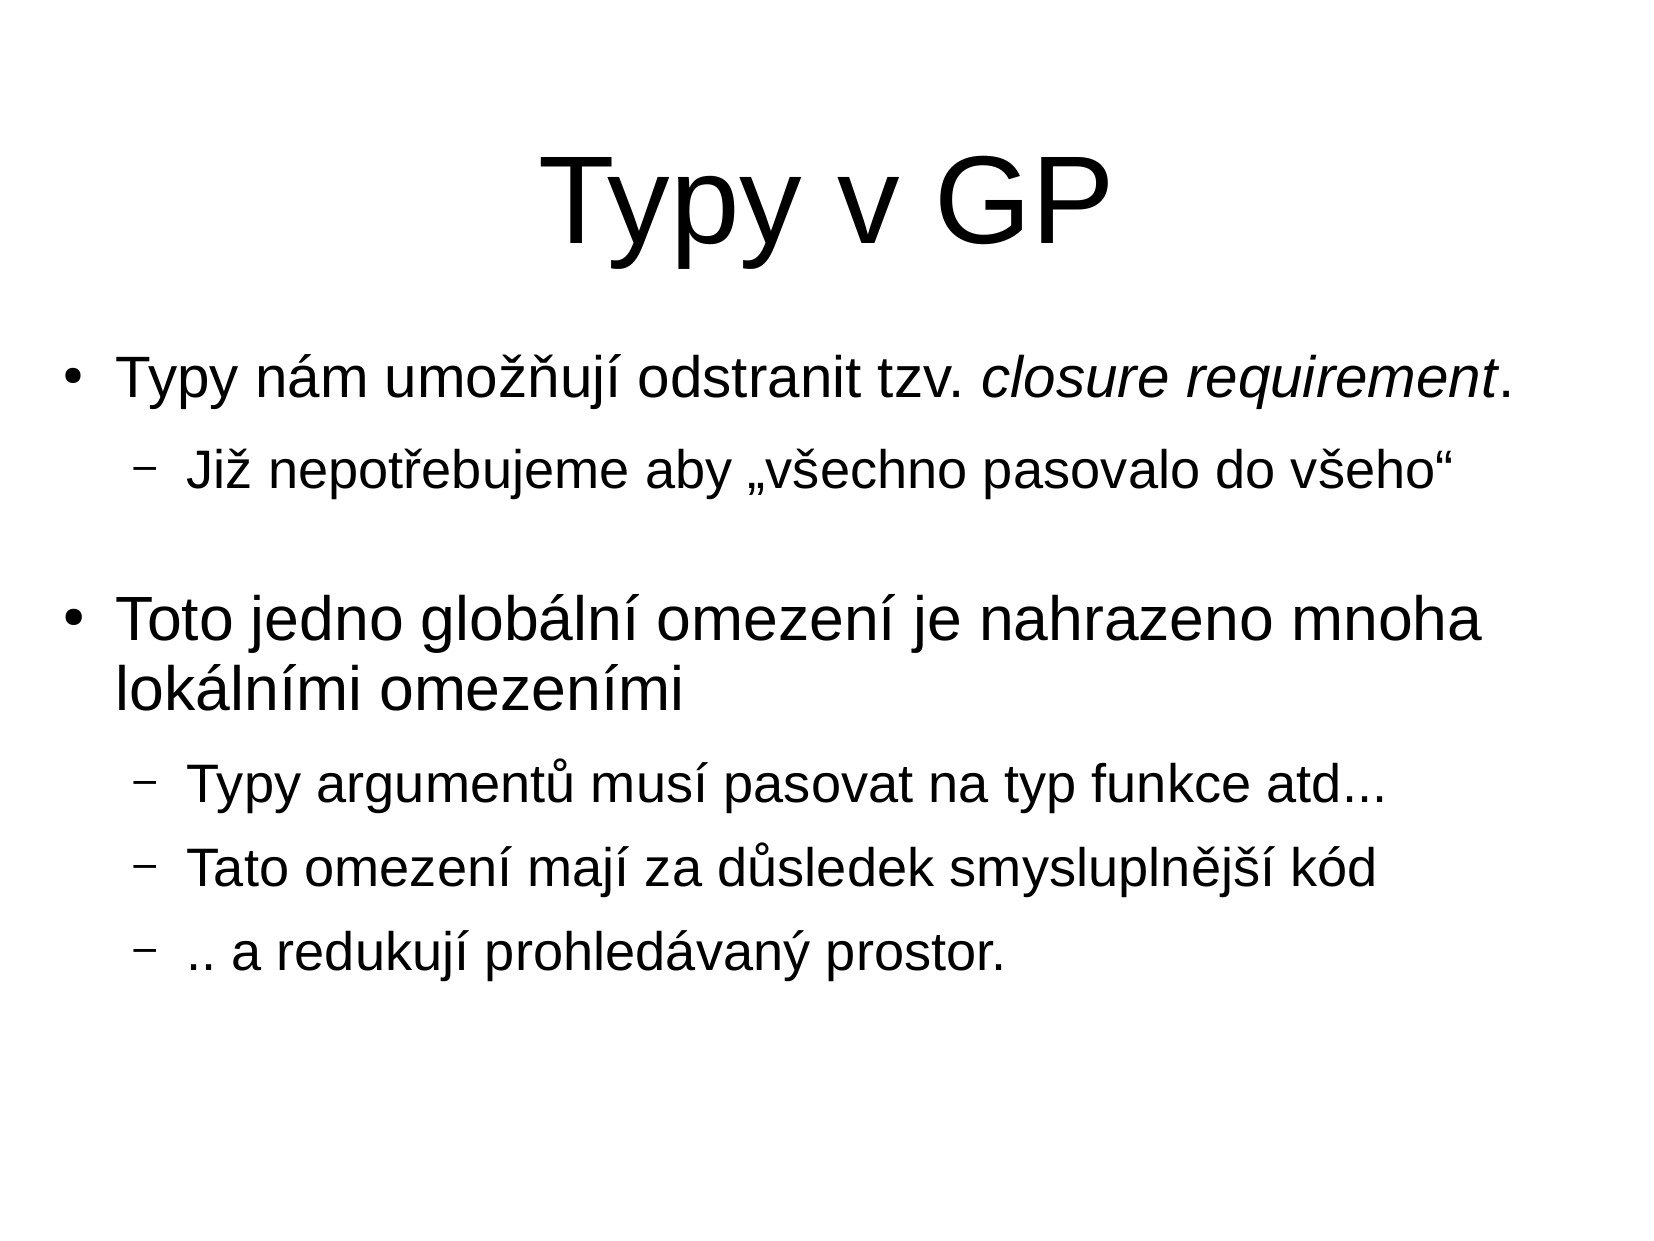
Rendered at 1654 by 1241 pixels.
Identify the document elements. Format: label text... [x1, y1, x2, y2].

list Typy nám umožňují odstranit tzv. closure requirement. Již nepotřebujeme aby „všechno pasovalo do všeho“ Toto jedno globální omezení je nahrazeno mnoha lokálními omezeními Typy argumentů musí pasovat na typ funkce atd... Tato omezení mají za důsledek smysluplnější kód .. a redukují prohledávaný prostor. [45, 345, 1561, 1126]
title Typy v GP [82, 96, 1571, 304]
